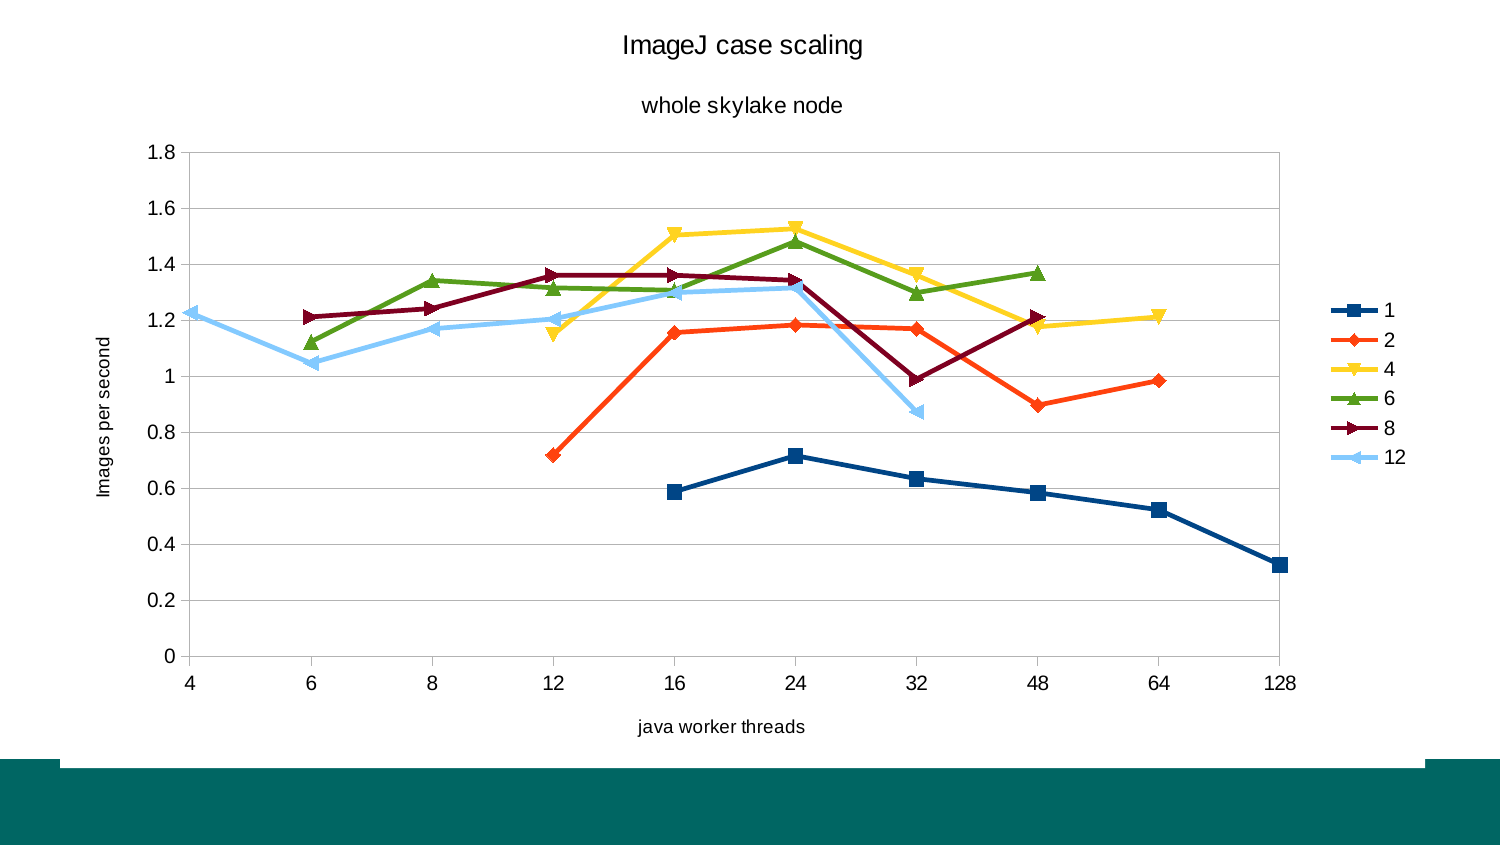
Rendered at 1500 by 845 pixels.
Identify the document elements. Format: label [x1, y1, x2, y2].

chart [60, 0, 1426, 769]
